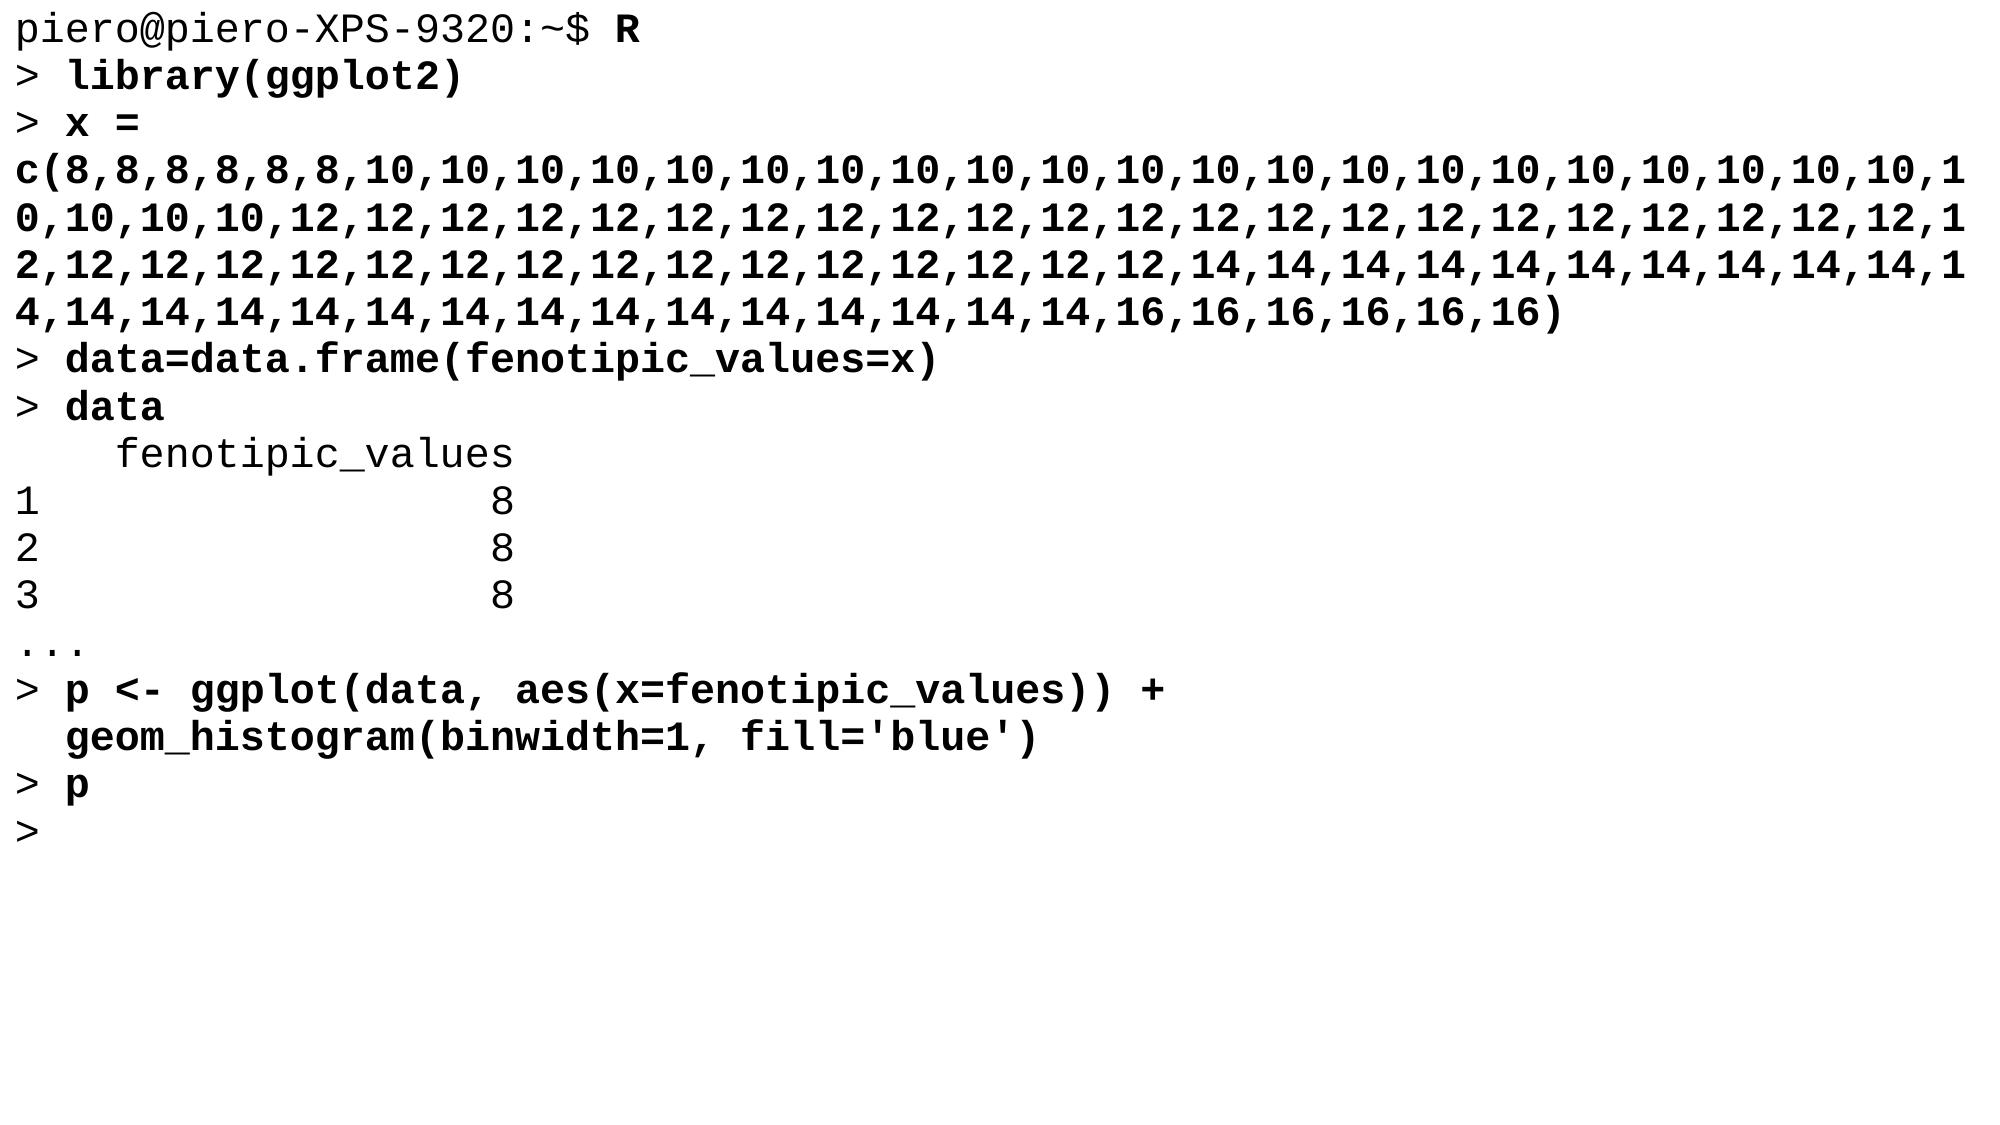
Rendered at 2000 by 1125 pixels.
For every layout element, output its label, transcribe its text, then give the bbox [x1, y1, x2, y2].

text_box piero@piero-XPS-9320:~$ R > library(ggplot2) > x = c(8,8,8,8,8,8,10,10,10,10,10,10,10,10,10,10,10,10,10,10,10,10,10,10,10,10,10,10,10,10,10,12,12,12,12,12,12,12,12,12,12,12,12,12,12,12,12,12,12,12,12,12,12,12,12,12,12,12,12,12,12,12,12,12,12,12,12,12,12,14,14,14,14,14,14,14,14,14,14,14,14,14,14,14,14,14,14,14,14,14,14,14,14,14,16,16,16,16,16,16) > data=data.frame(fenotipic_values=x) > data fenotipic_values 1 8 2 8 3 8 ... > p <- ggplot(data, aes(x=fenotipic_values)) + geom_histogram(binwidth=1, fill='blue') > p > [0, 0, 2000, 960]
